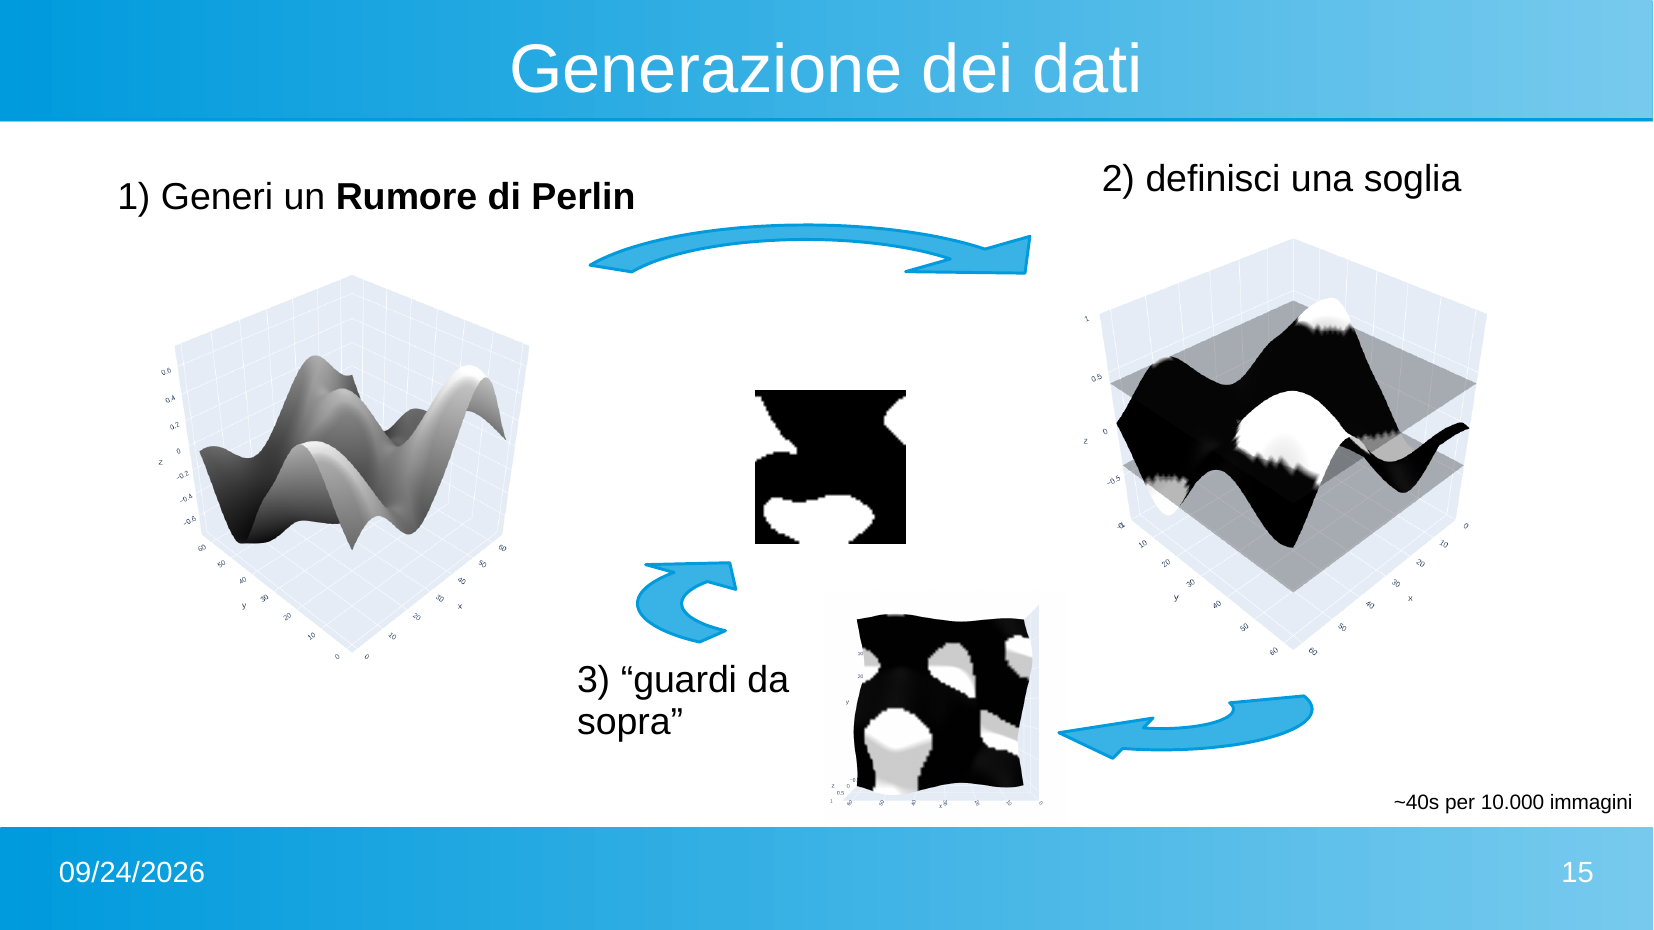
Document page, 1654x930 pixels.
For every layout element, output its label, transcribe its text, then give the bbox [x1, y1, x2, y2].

text_box [1058, 695, 1313, 759]
text_box 1) Generi un Rumore di Perlin [102, 168, 653, 225]
text_box 3) “guardi da sopra” [562, 651, 811, 750]
text_box [637, 562, 736, 643]
picture [149, 262, 544, 675]
text_box [590, 224, 1030, 274]
text_box ~40s per 10.000 immagini [1379, 782, 1648, 822]
picture [824, 587, 1065, 825]
title Generazione dei dati [58, 29, 1594, 108]
text_box 2) definisci una soglia [1087, 149, 1477, 207]
picture [755, 390, 906, 544]
picture [1076, 224, 1500, 669]
